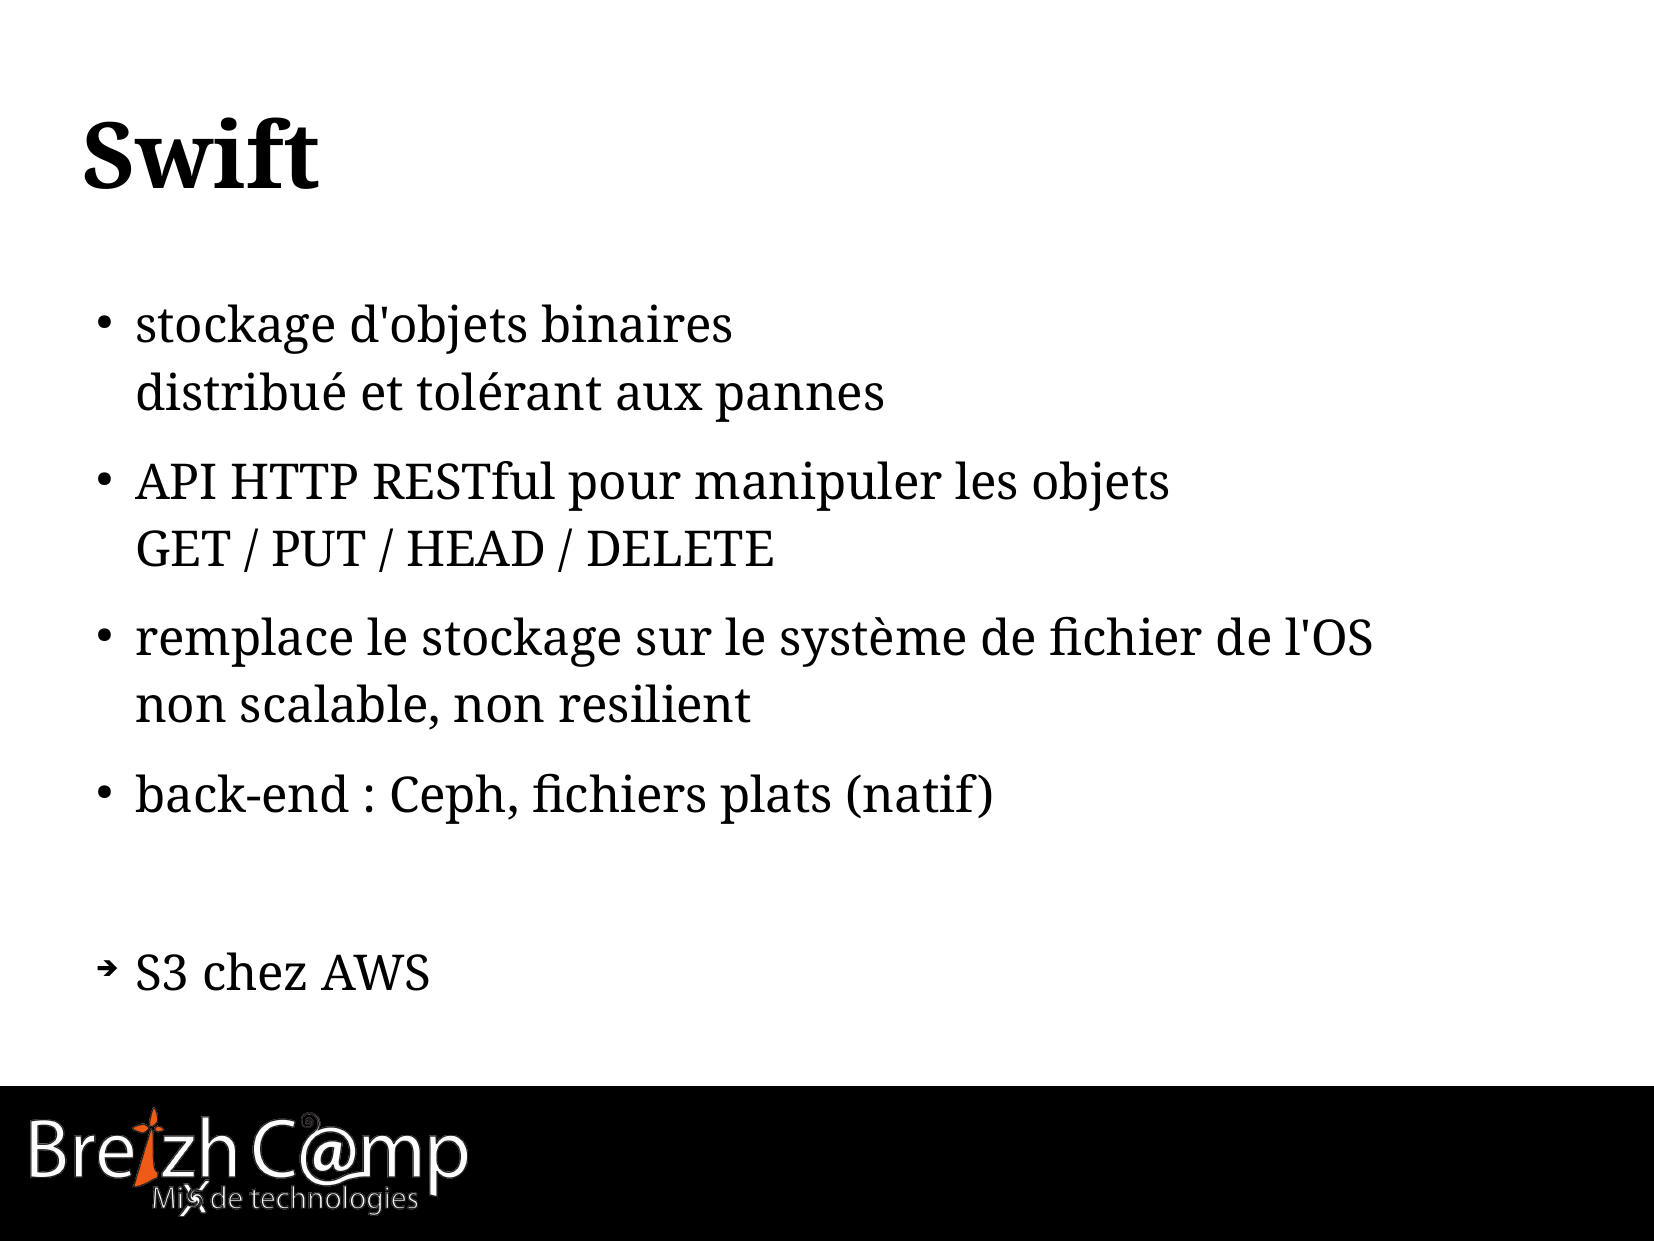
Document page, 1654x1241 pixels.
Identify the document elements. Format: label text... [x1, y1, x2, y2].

list stockage d'objets binaires distribué et tolérant aux pannes API HTTP RESTful pour manipuler les objets GET / PUT / HEAD / DELETE remplace le stockage sur le système de fichier de l'OS non scalable, non resilient back-end : Ceph, fichiers plats (natif) S3 chez AWS [82, 290, 1538, 1010]
picture [30, 1107, 468, 1217]
title Swift [82, 49, 1571, 257]
